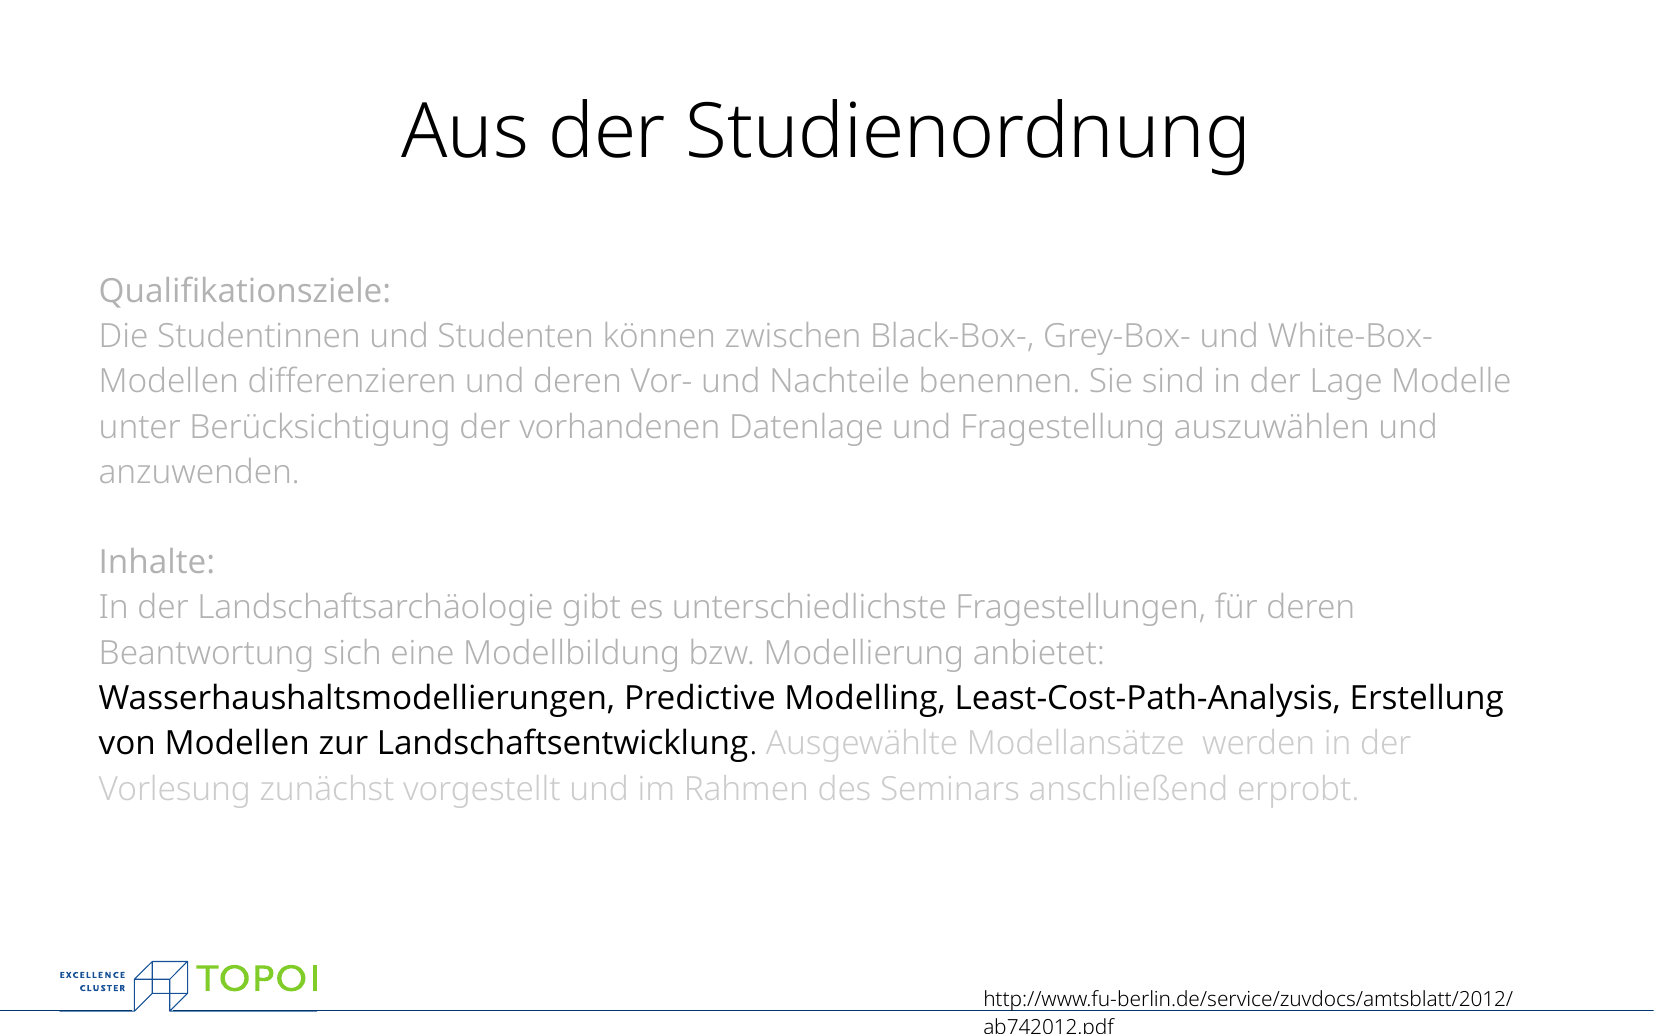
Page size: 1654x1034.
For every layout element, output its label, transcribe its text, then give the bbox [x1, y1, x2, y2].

text_box Qualifikationsziele: Die Studentinnen und Studenten können zwischen Black-Box-, Grey-Box- und White-Box-Modellen differenzieren und deren Vor- und Nachteile benennen. Sie sind in der Lage Modelle unter Berücksichtigung der vorhandenen Datenlage und Fragestellung auszuwählen und anzuwenden. Inhalte: In der Landschaftsarchäologie gibt es unterschiedlichste Fragestellungen, für deren Beantwortung sich eine Modellbildung bzw. Modellierung anbietet: Wasserhaushaltsmodellierungen, Predictive Modelling, Least-Cost-Path-Analysis, Erstellung von Modellen zur Landschaftsentwicklung. Ausgewählte Modellansätze werden in der Vorlesung zunächst vorgestellt und im Rahmen des Seminars anschließend erprobt. [83, 259, 1574, 933]
text_box http://www.fu-berlin.de/service/zuvdocs/amtsblatt/2012/ab742012.pdf [968, 976, 1653, 1034]
title Aus der Studienordnung [82, 41, 1571, 214]
